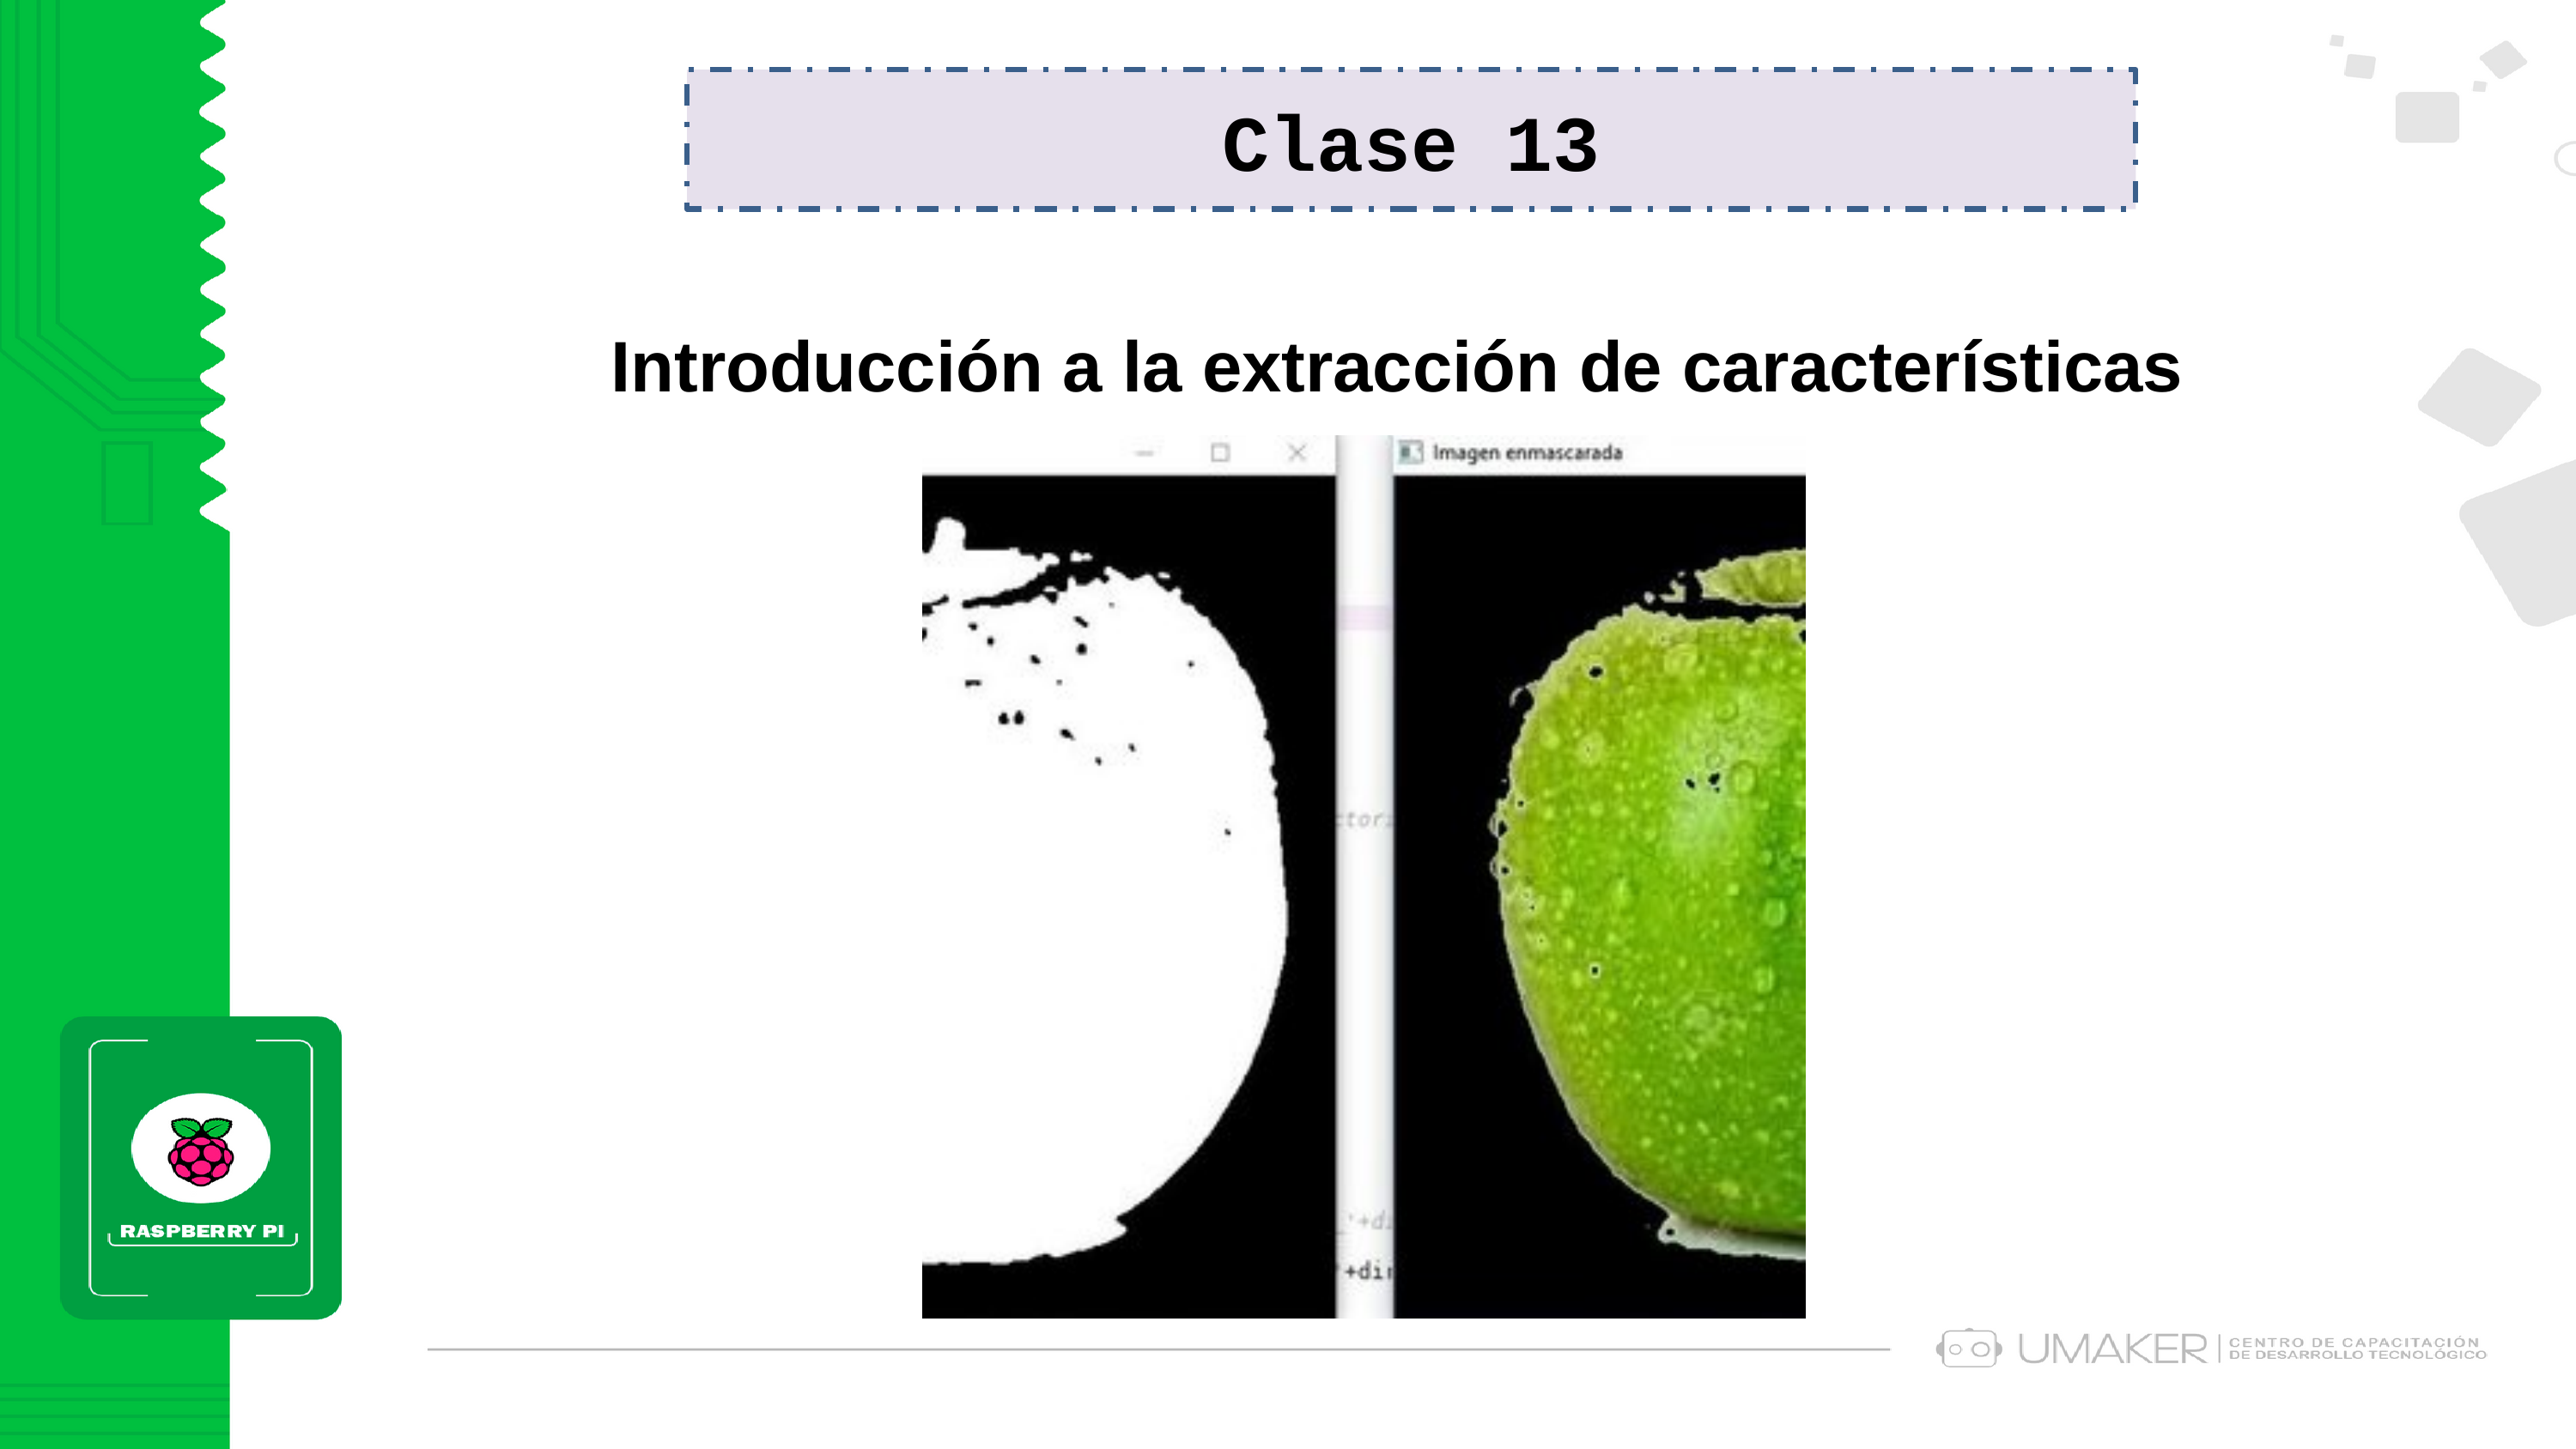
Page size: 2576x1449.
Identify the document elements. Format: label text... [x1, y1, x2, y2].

picture [0, 0, 2576, 1449]
text_box Introducción a la extracción de características [331, 314, 2465, 1207]
text_box Clase 13 [687, 70, 2136, 209]
